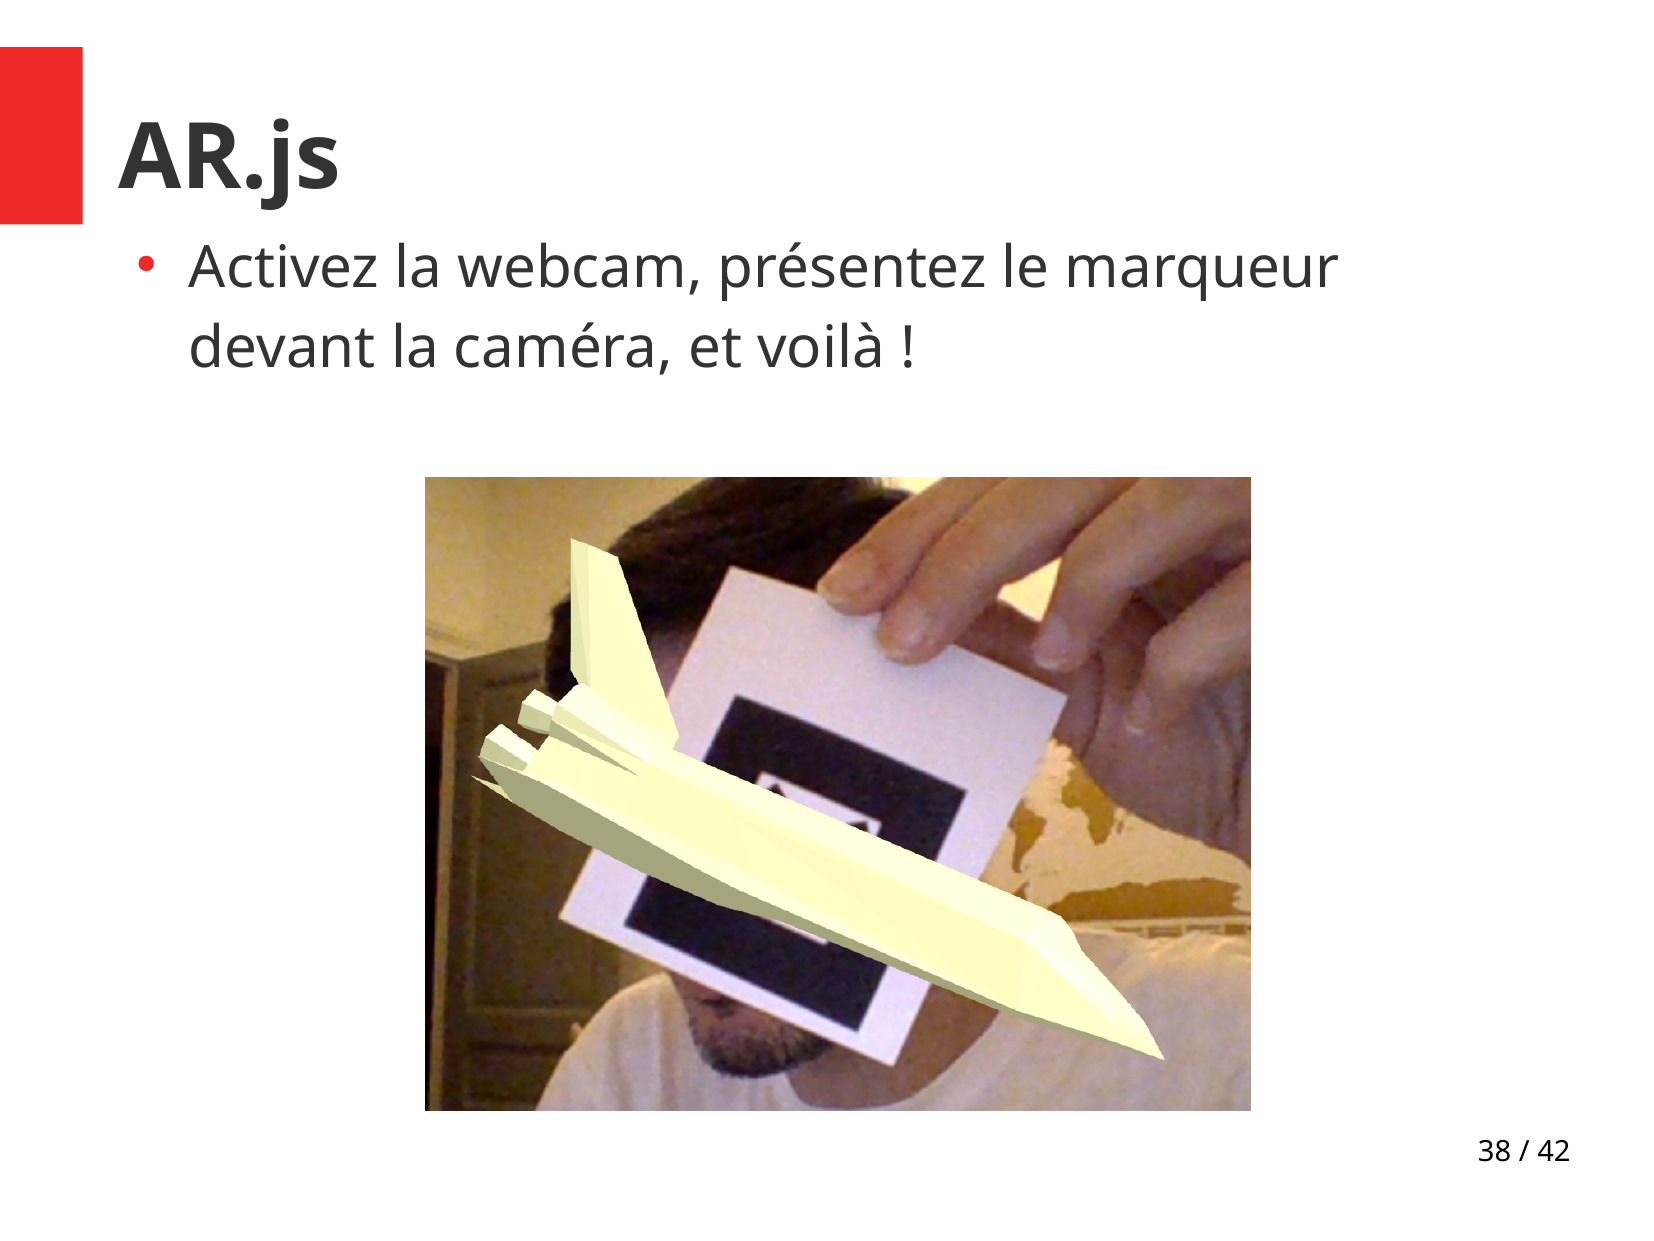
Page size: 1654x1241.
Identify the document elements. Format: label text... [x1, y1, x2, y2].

list Activez la webcam, présentez le marqueur devant la caméra, et voilà ! [118, 225, 1536, 945]
picture [425, 477, 1251, 1111]
title AR.js [118, 49, 1571, 257]
